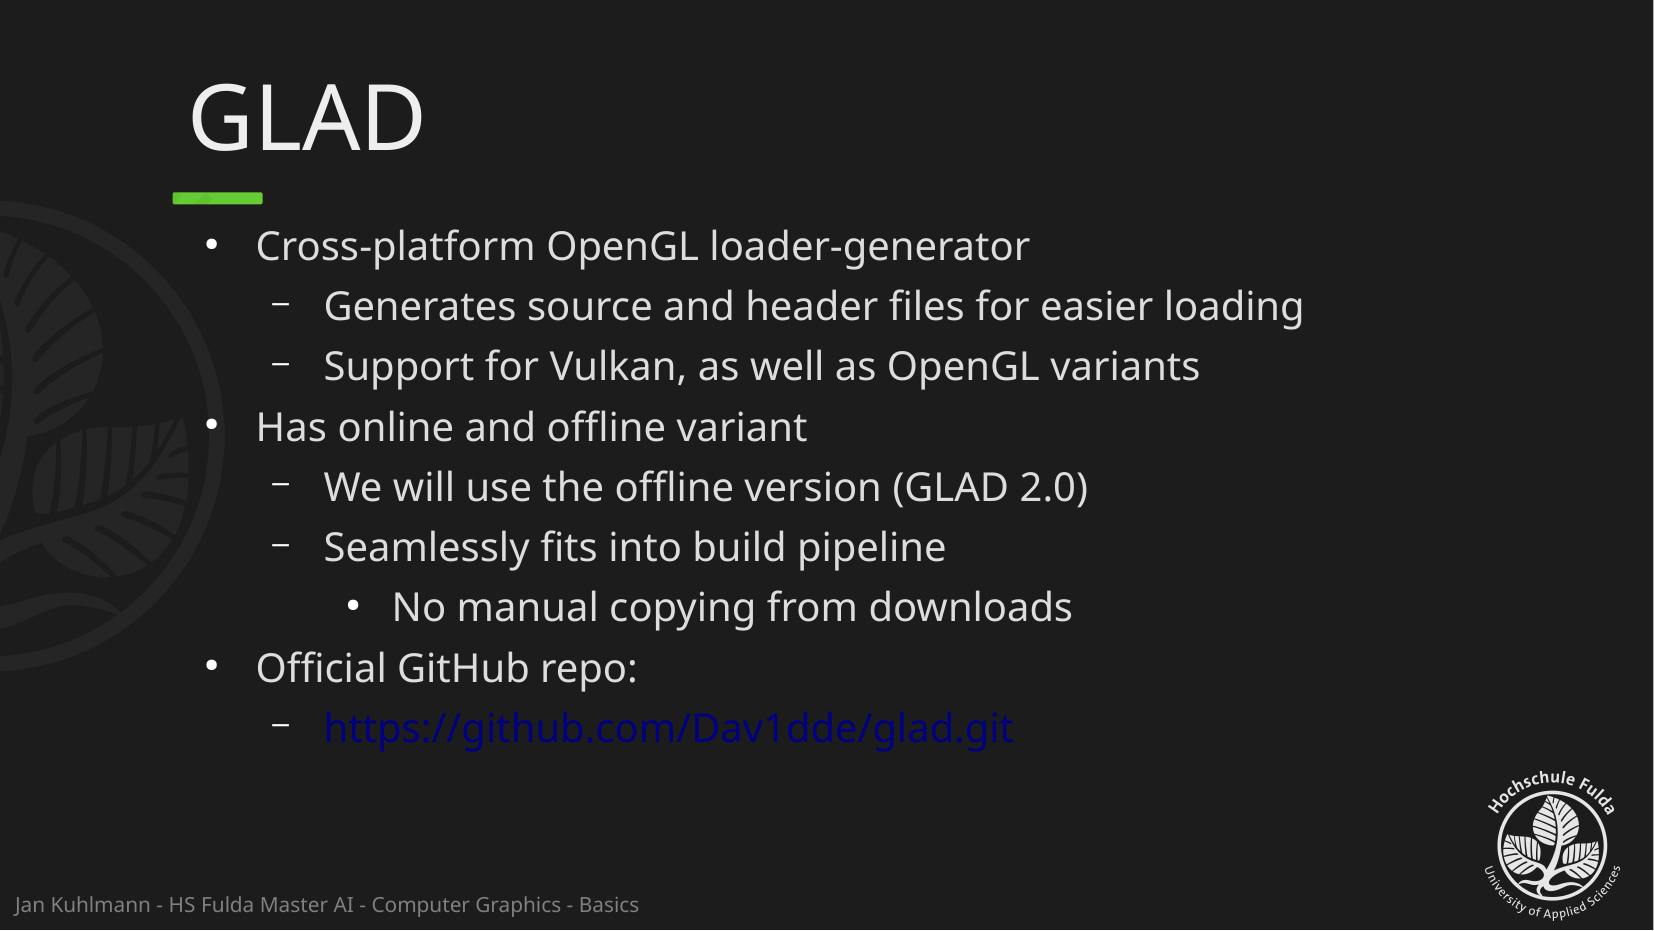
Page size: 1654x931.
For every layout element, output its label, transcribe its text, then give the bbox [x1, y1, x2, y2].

list Cross-platform OpenGL loader-generator Generates source and header files for easier loading Support for Vulkan, as well as OpenGL variants Has online and offline variant We will use the offline version (GLAD 2.0) Seamlessly fits into build pipeline No manual copying from downloads Official GitHub repo: https://github.com/Dav1dde/glad.git [187, 217, 1571, 758]
title GLAD [187, 37, 1571, 193]
picture [1485, 771, 1620, 921]
